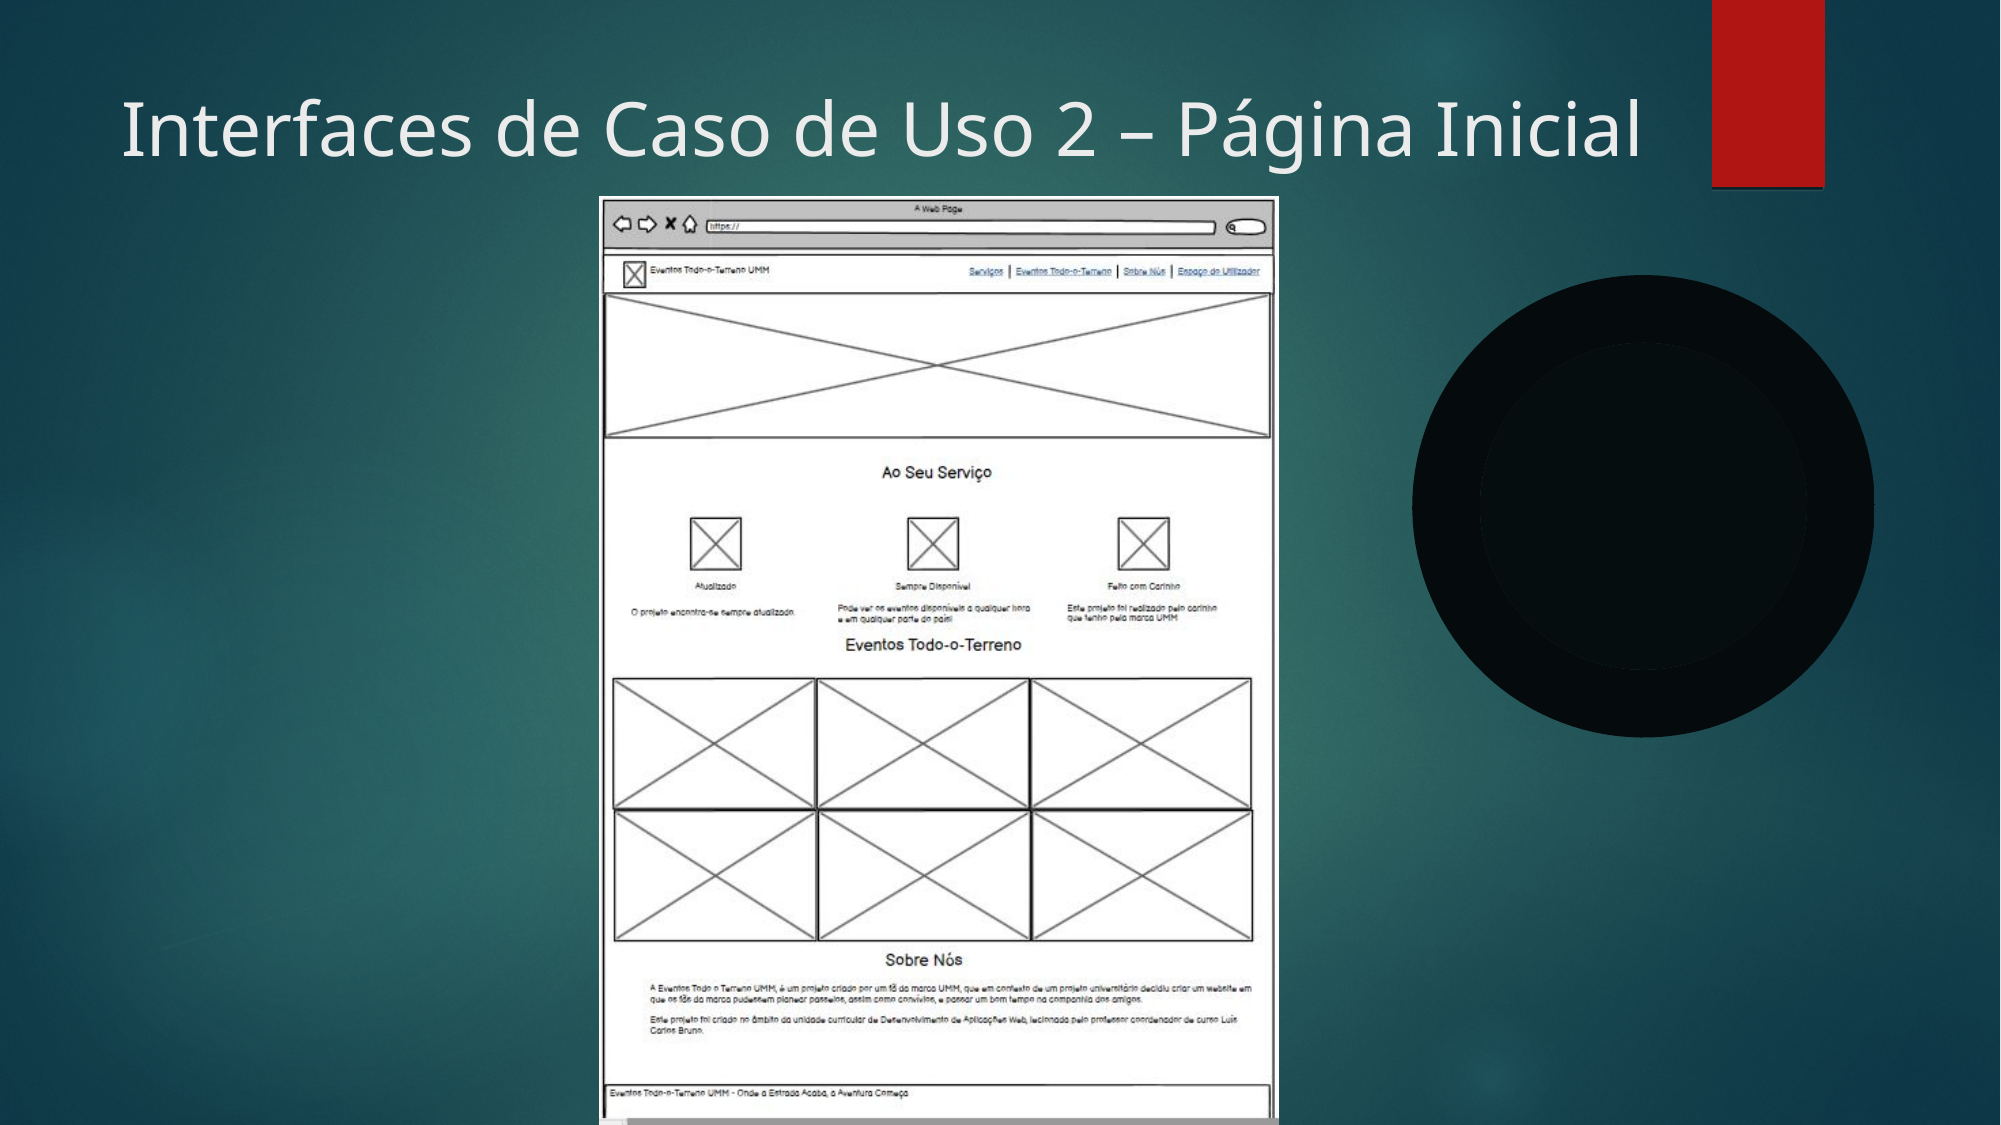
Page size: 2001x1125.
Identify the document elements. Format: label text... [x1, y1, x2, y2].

title Interfaces de Caso de Uso 2 – Página Inicial [106, 74, 1860, 305]
picture [599, 196, 1279, 1125]
